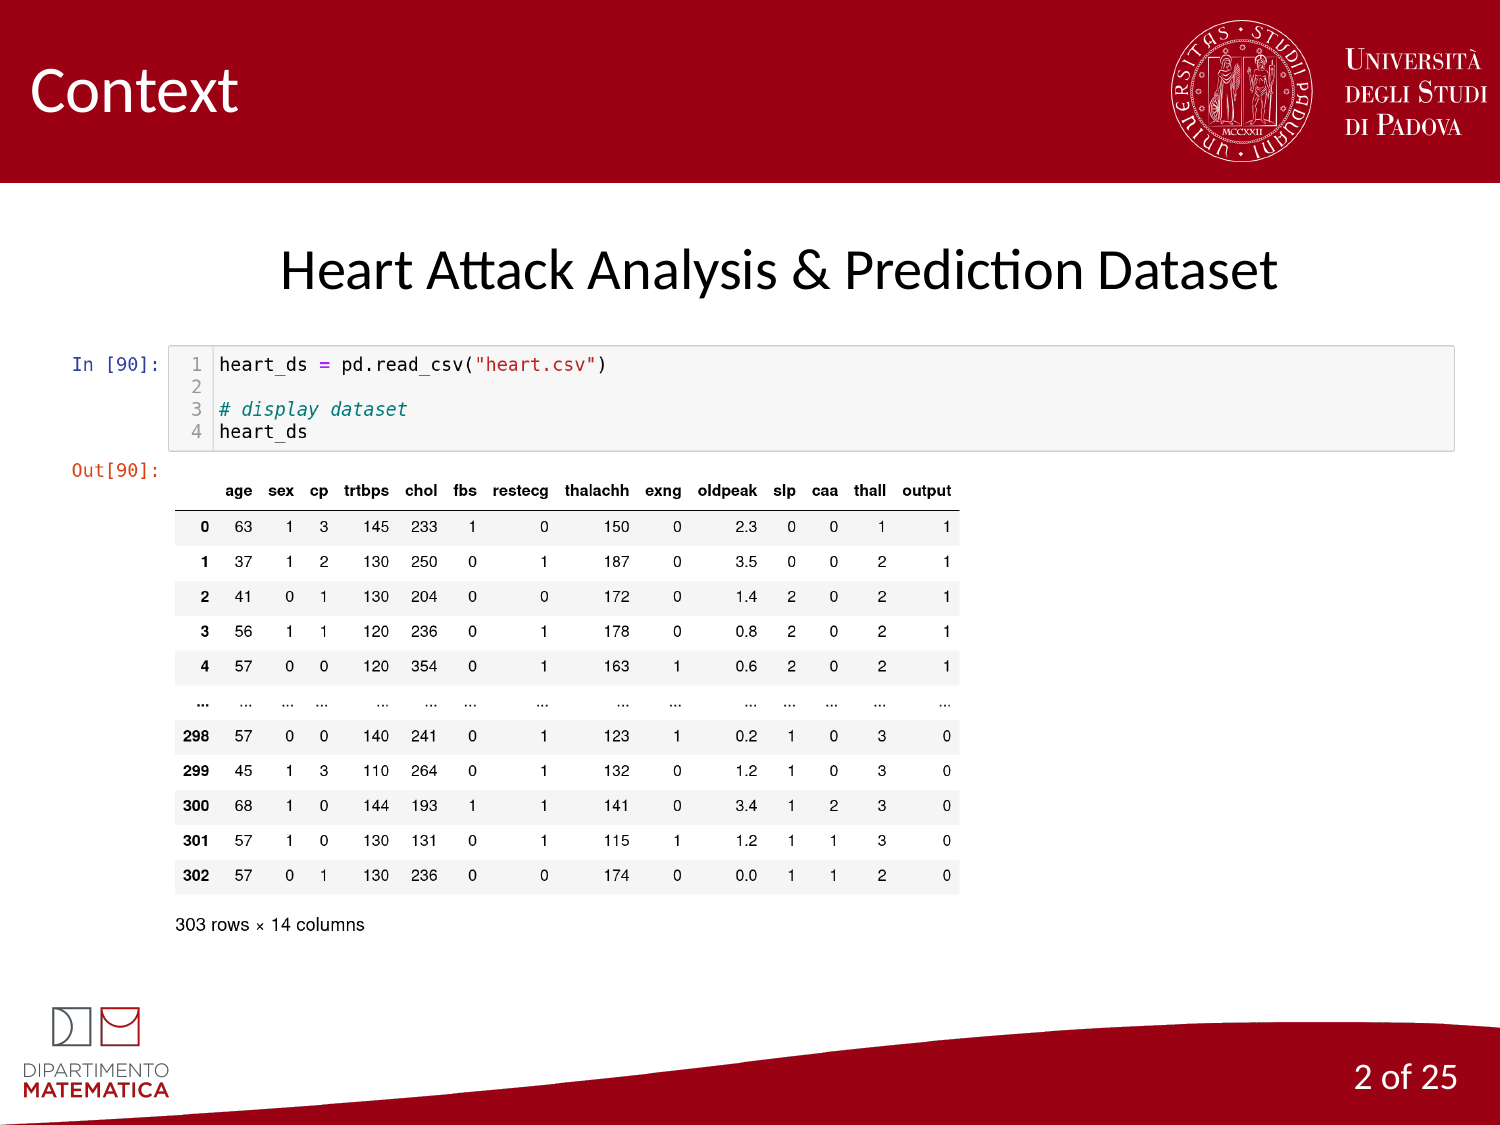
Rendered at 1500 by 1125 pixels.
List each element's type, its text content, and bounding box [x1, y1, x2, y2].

picture [0, 1007, 1500, 1125]
slide_number <number> of 25 [1136, 1044, 1474, 1104]
picture [1171, 20, 1487, 162]
title Context [0, 0, 1159, 183]
picture [3, 341, 1460, 946]
list Heart Attack Analysis & Prediction Dataset [195, 231, 1489, 946]
